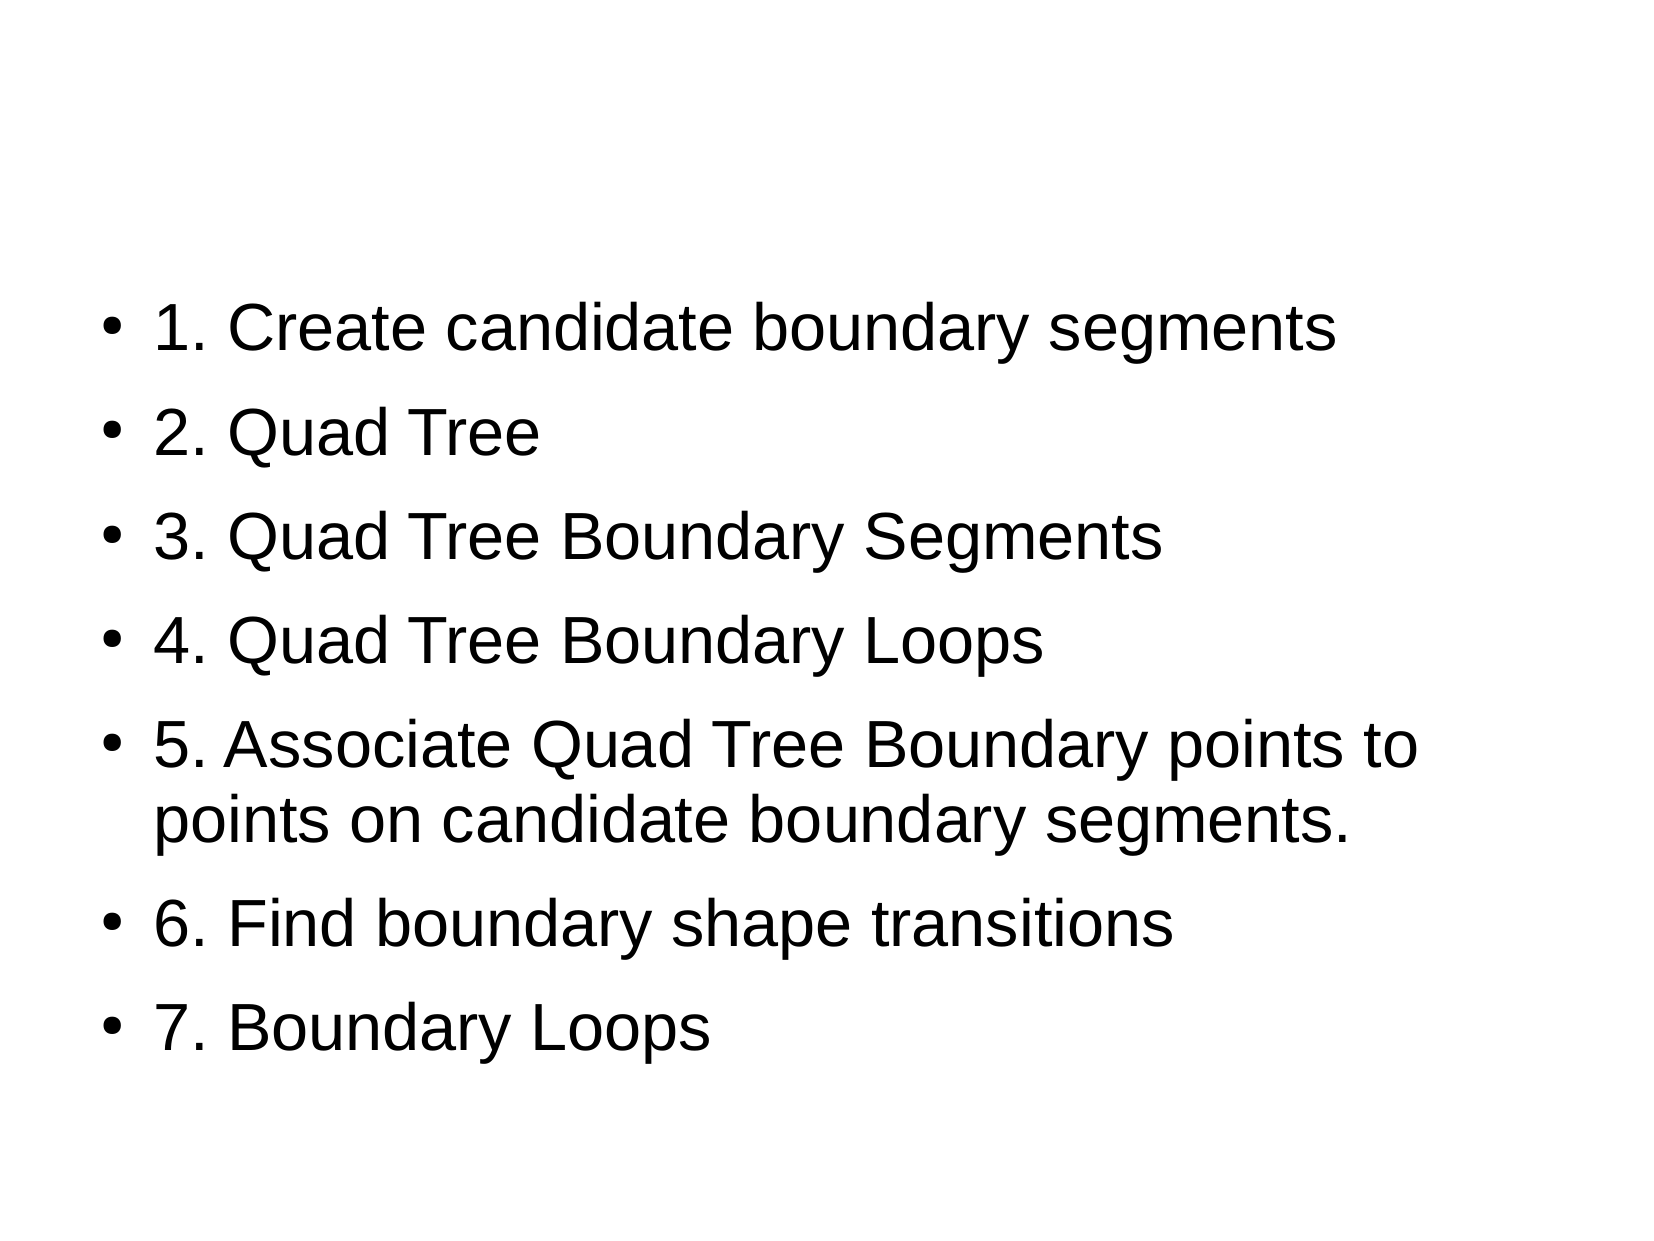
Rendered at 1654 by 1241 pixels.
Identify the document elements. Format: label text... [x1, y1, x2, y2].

list 1. Create candidate boundary segments 2. Quad Tree 3. Quad Tree Boundary Segments 4. Quad Tree Boundary Loops 5. Associate Quad Tree Boundary points to points on candidate boundary segments. 6. Find boundary shape transitions 7. Boundary Loops [82, 290, 1571, 1109]
